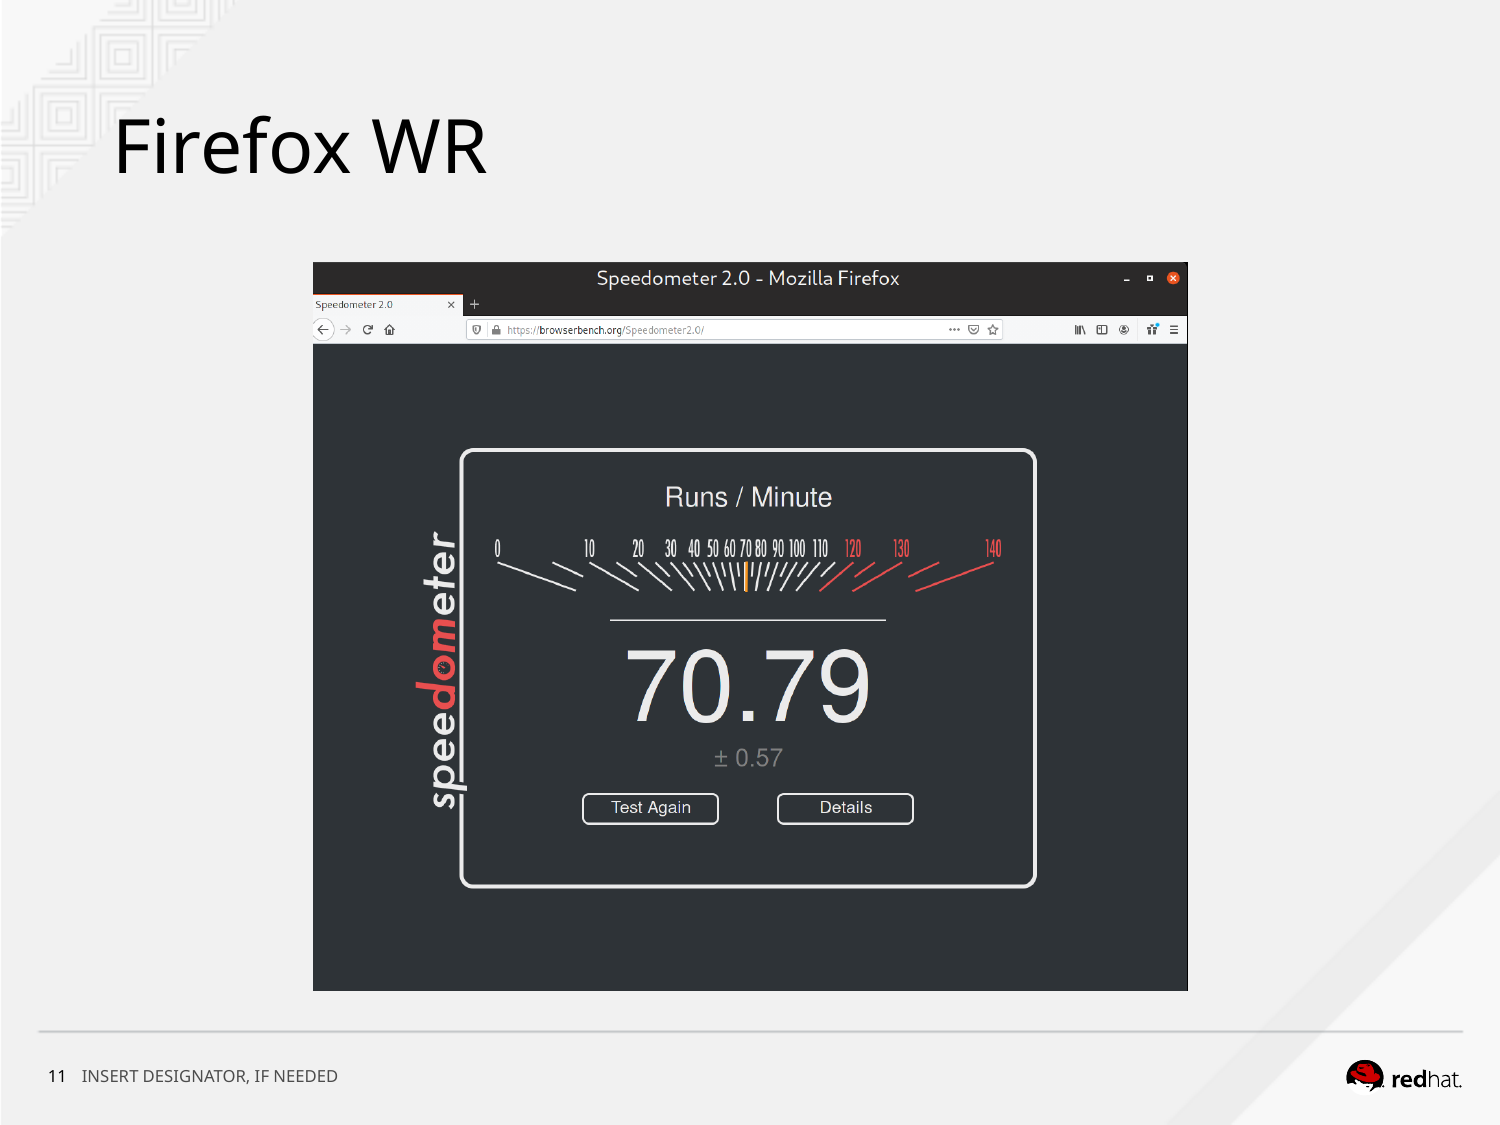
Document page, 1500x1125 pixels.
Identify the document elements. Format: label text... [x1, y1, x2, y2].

title Firefox WR [112, 0, 1388, 196]
picture [0, 0, 1500, 1125]
